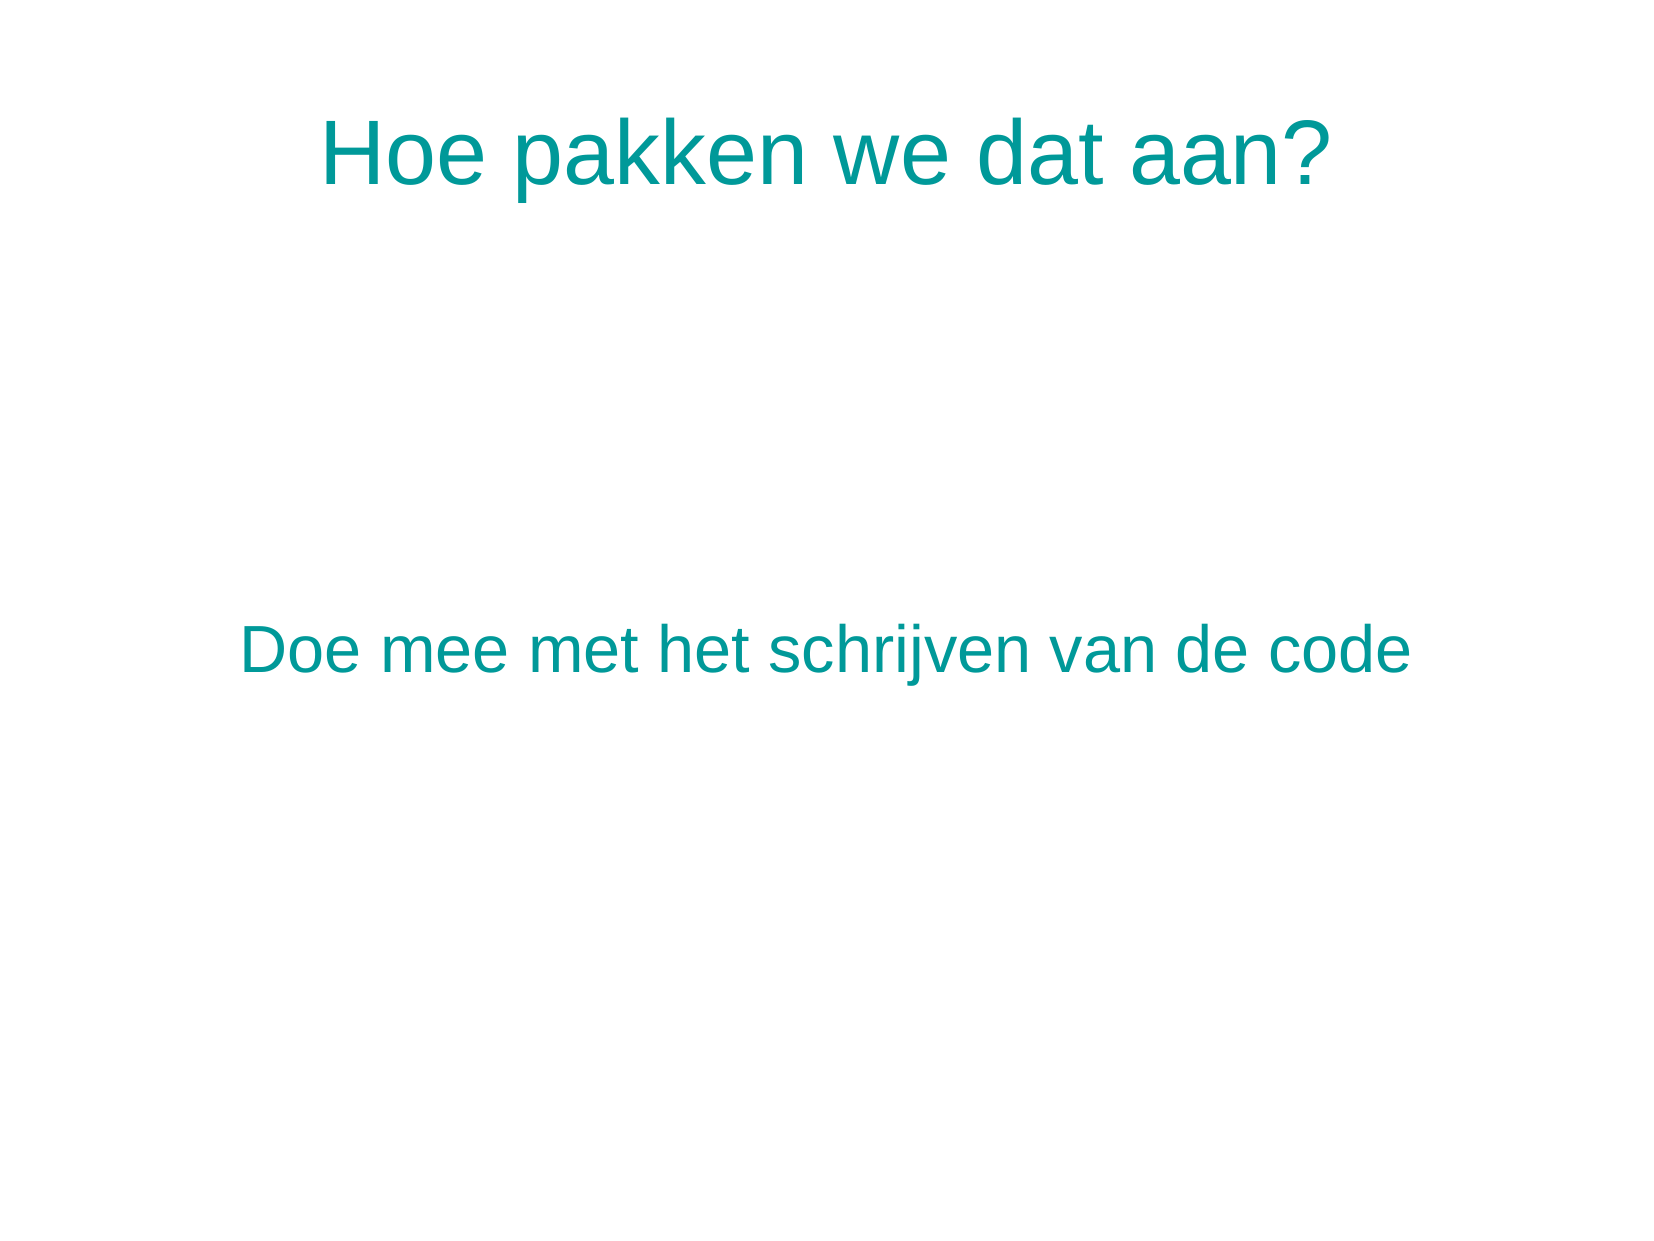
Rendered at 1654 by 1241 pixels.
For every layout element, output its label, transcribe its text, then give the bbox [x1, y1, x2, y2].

subtitle Doe mee met het schrijven van de code [82, 290, 1571, 1010]
title Hoe pakken we dat aan? [82, 49, 1571, 257]
